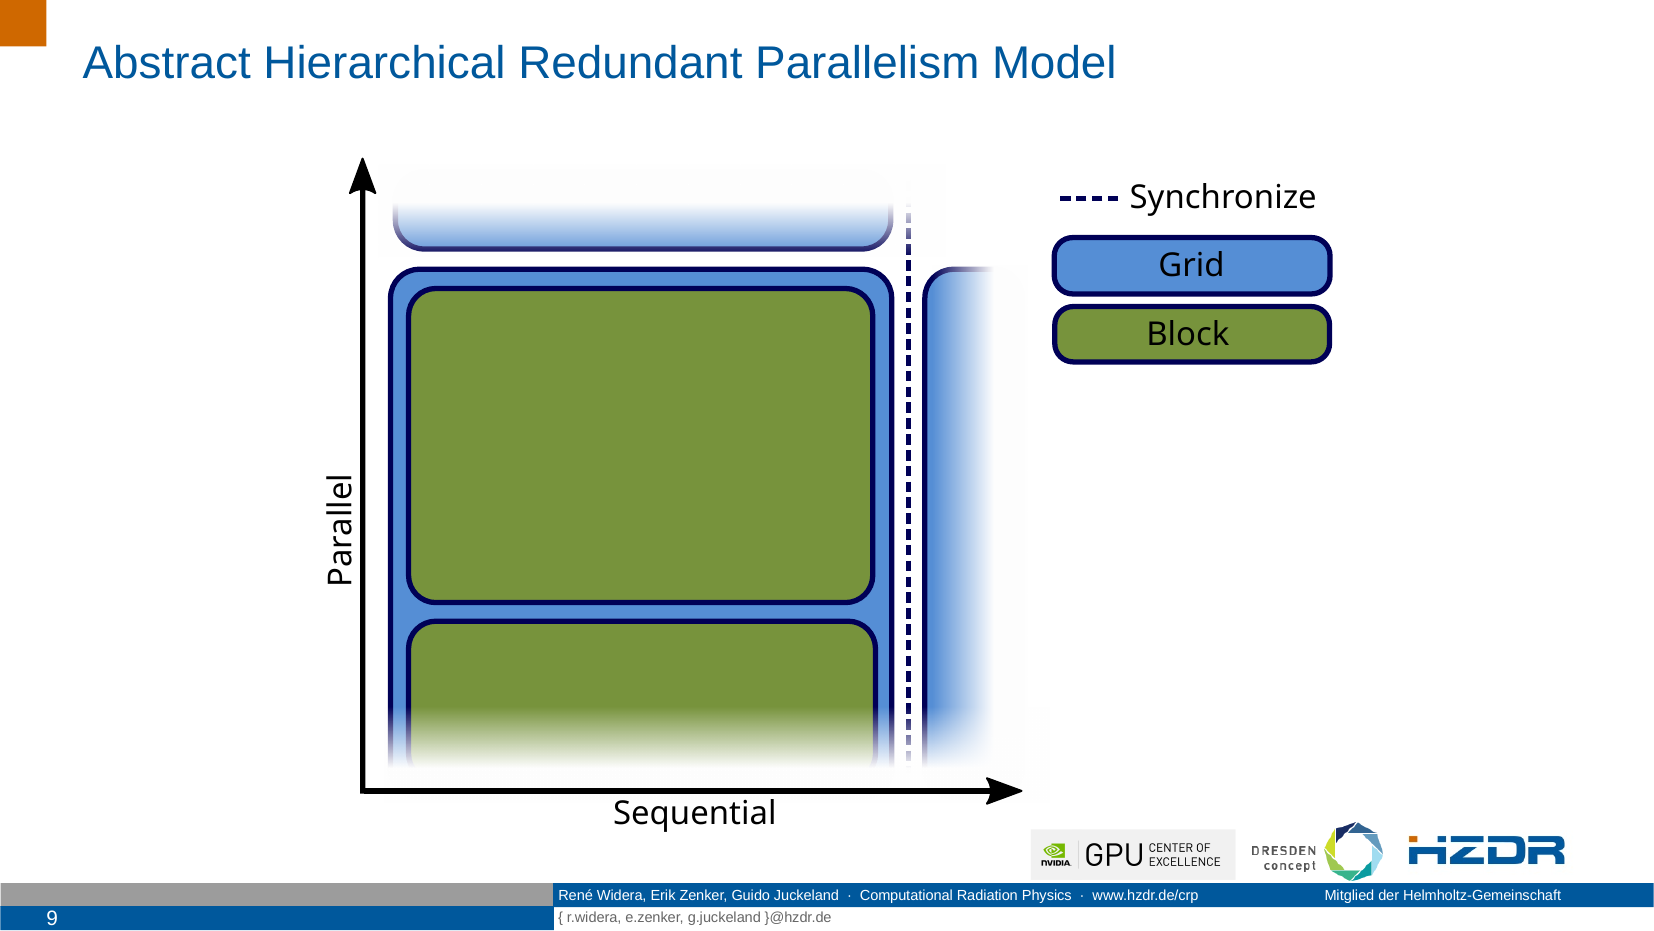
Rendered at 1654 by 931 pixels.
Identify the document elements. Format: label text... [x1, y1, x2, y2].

picture [320, 157, 1383, 894]
picture [1386, 819, 1582, 881]
title Abstract Hierarchical Redundant Parallelism Model [82, 36, 1571, 143]
